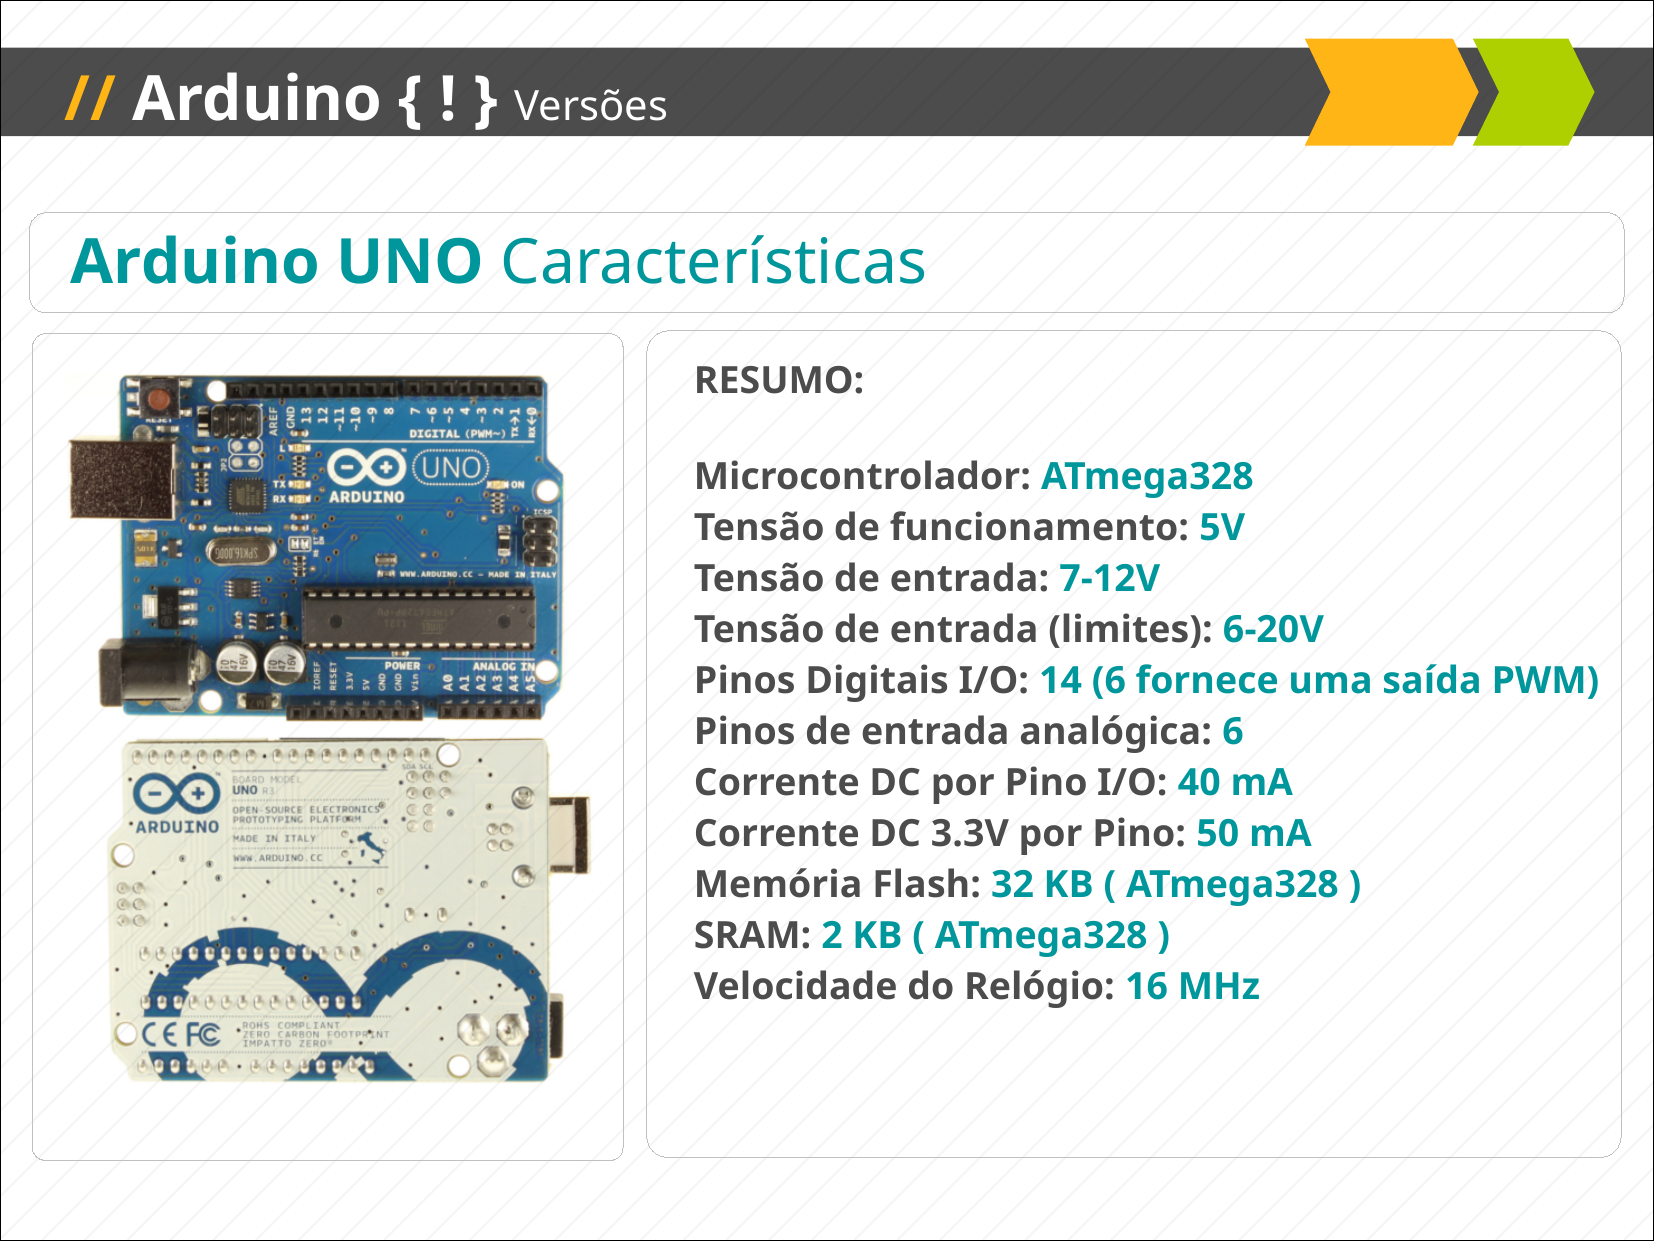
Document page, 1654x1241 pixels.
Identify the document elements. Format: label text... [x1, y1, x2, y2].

text_box [0, 0, 1654, 1241]
text_box Arduino UNO Características [55, 313, 900, 321]
text_box RESUMO: Microcontrolador: ATmega328 Tensão de funcionamento: 5V Tensão de entrada: 7-12V Tensão de entrada (limites): 6-20V Pinos Digitais I/O: 14 (6 fornece uma saída PWM) Pinos de entrada analógica: 6 Corrente DC por Pino I/O: 40 mA Corrente DC 3.3V por Pino: 50 mA Memória Flash: 32 KB ( ATmega328 ) SRAM: 2 KB ( ATmega328 ) Velocidade do Relógio: 16 MHz [679, 345, 1559, 1102]
text_box // Arduino { ! } Versões [50, 32, 700, 144]
